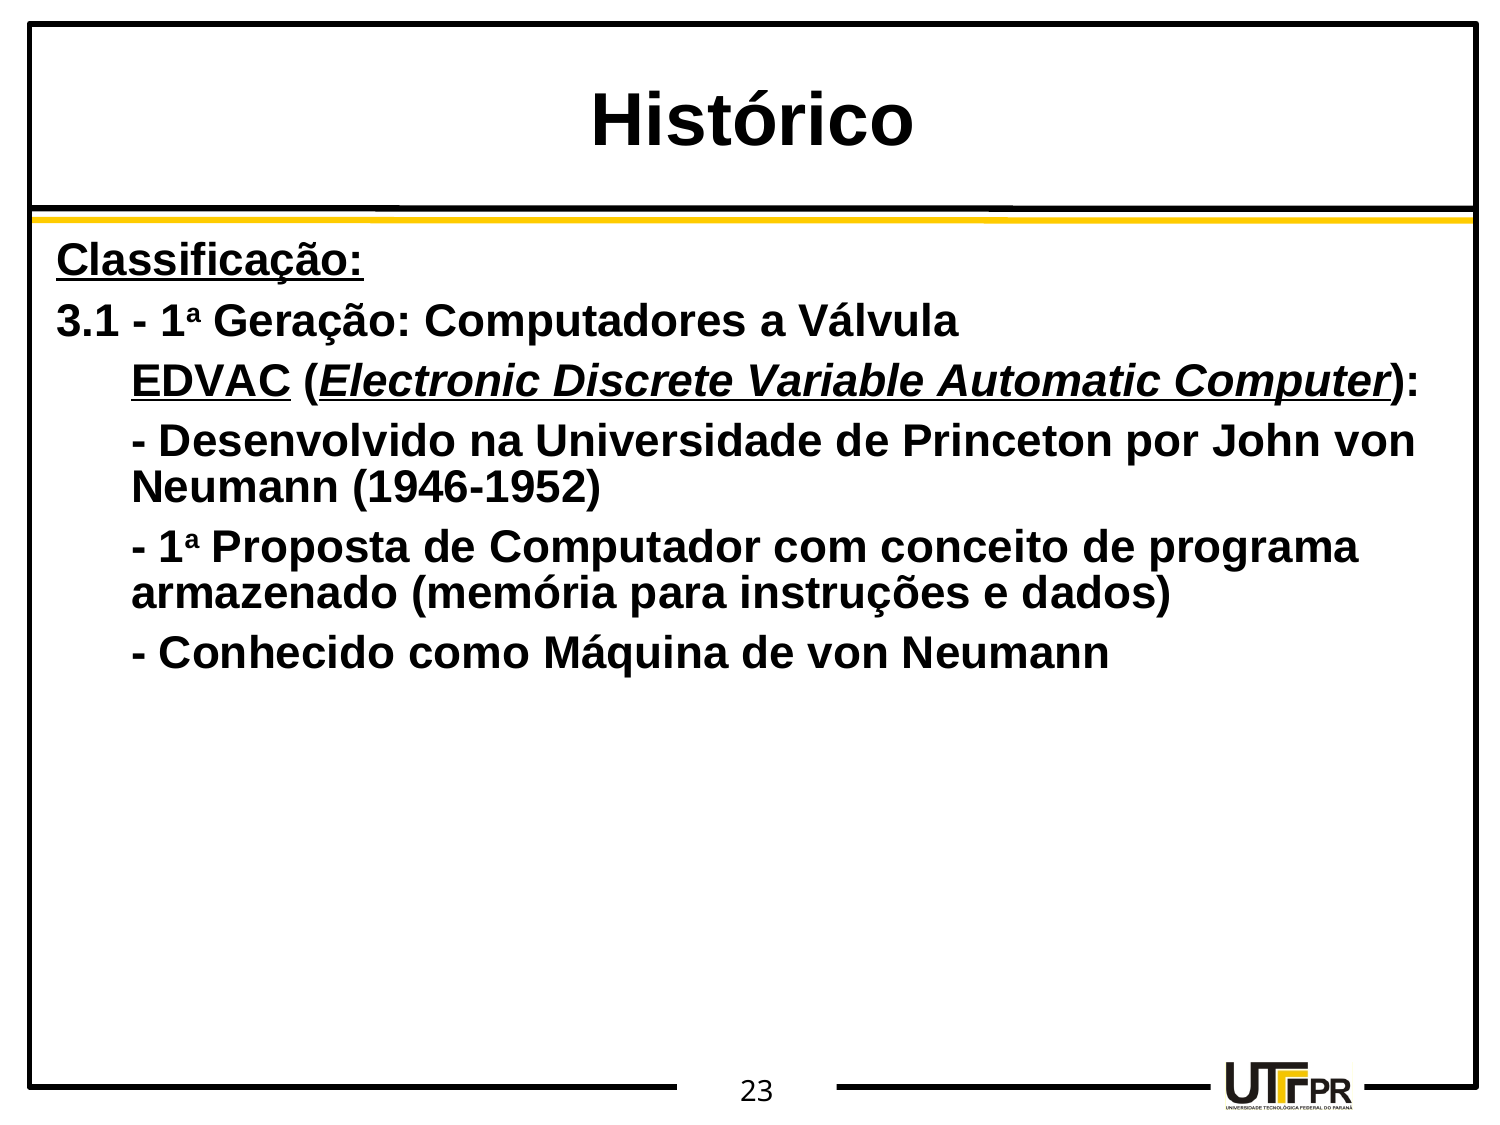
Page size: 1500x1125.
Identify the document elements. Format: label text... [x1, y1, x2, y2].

picture [1225, 1062, 1353, 1110]
list Classificação: 3.1 - 1a Geração: Computadores a Válvula EDVAC (Electronic Discrete Variable Automatic Computer): - Desenvolvido na Universidade de Princeton por John von Neumann (1946-1952) - 1a Proposta de Computador com conceito de programa armazenado (memória para instruções e dados) - Conhecido como Máquina de von Neumann [41, 231, 1459, 1059]
title Histórico [29, 47, 1477, 196]
